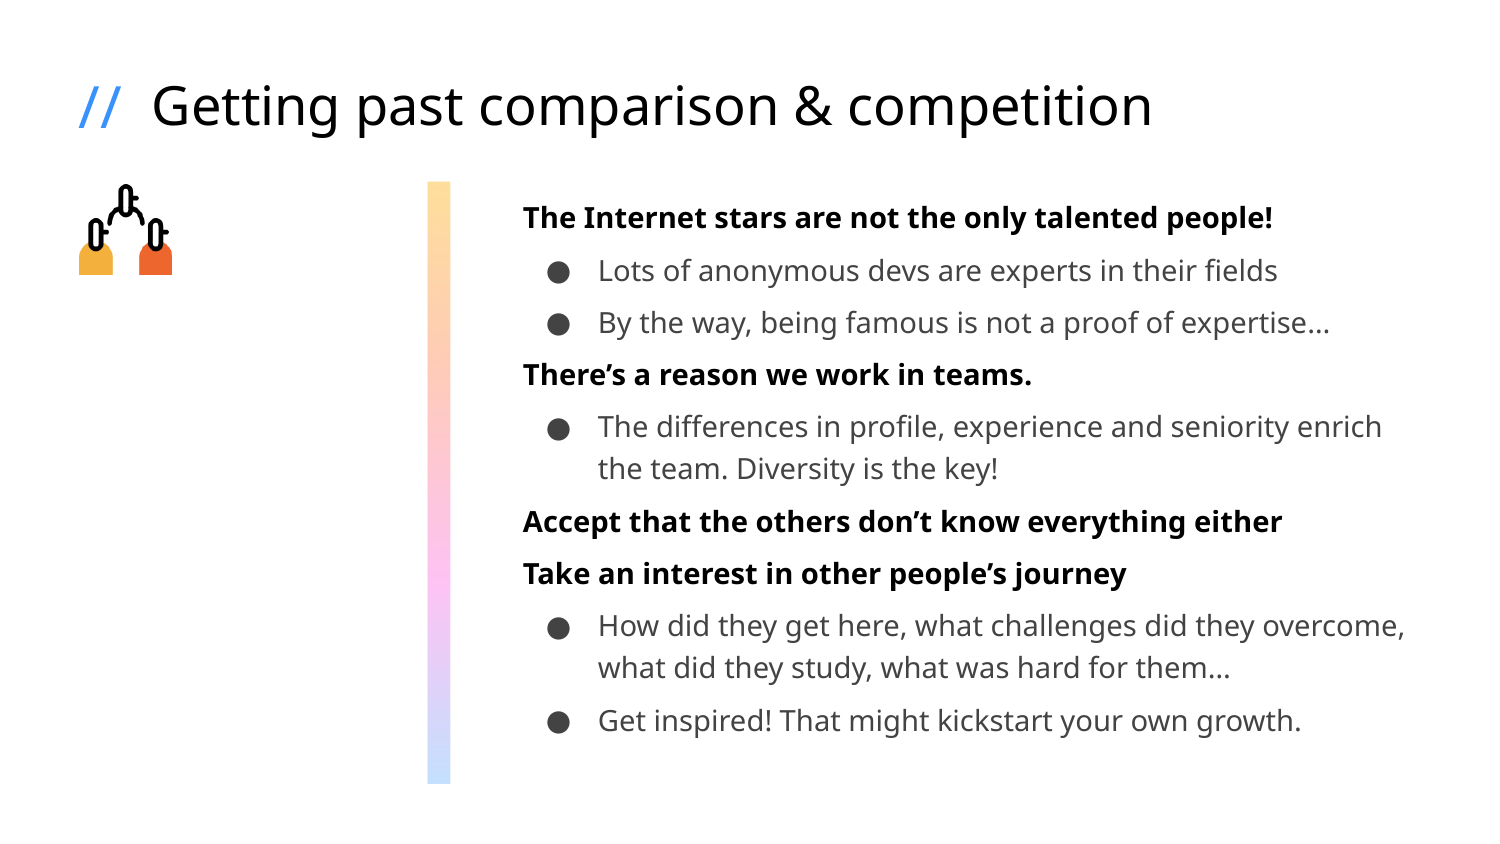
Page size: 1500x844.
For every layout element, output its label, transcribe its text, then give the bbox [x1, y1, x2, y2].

picture [428, 182, 451, 784]
list The Internet stars are not the only talented people! Lots of anonymous devs are experts in their fields By the way, being famous is not a proof of expertise… There’s a reason we work in teams. The differences in profile, experience and seniority enrich the team. Diversity is the key! Accept that the others don’t know everything either Take an interest in other people’s journey How did they get here, what challenges did they overcome, what did they study, what was hard for them… Get inspired! That might kickstart your own growth. [522, 192, 1413, 494]
picture [79, 184, 172, 275]
title Getting past comparison & competition [151, 71, 1413, 156]
